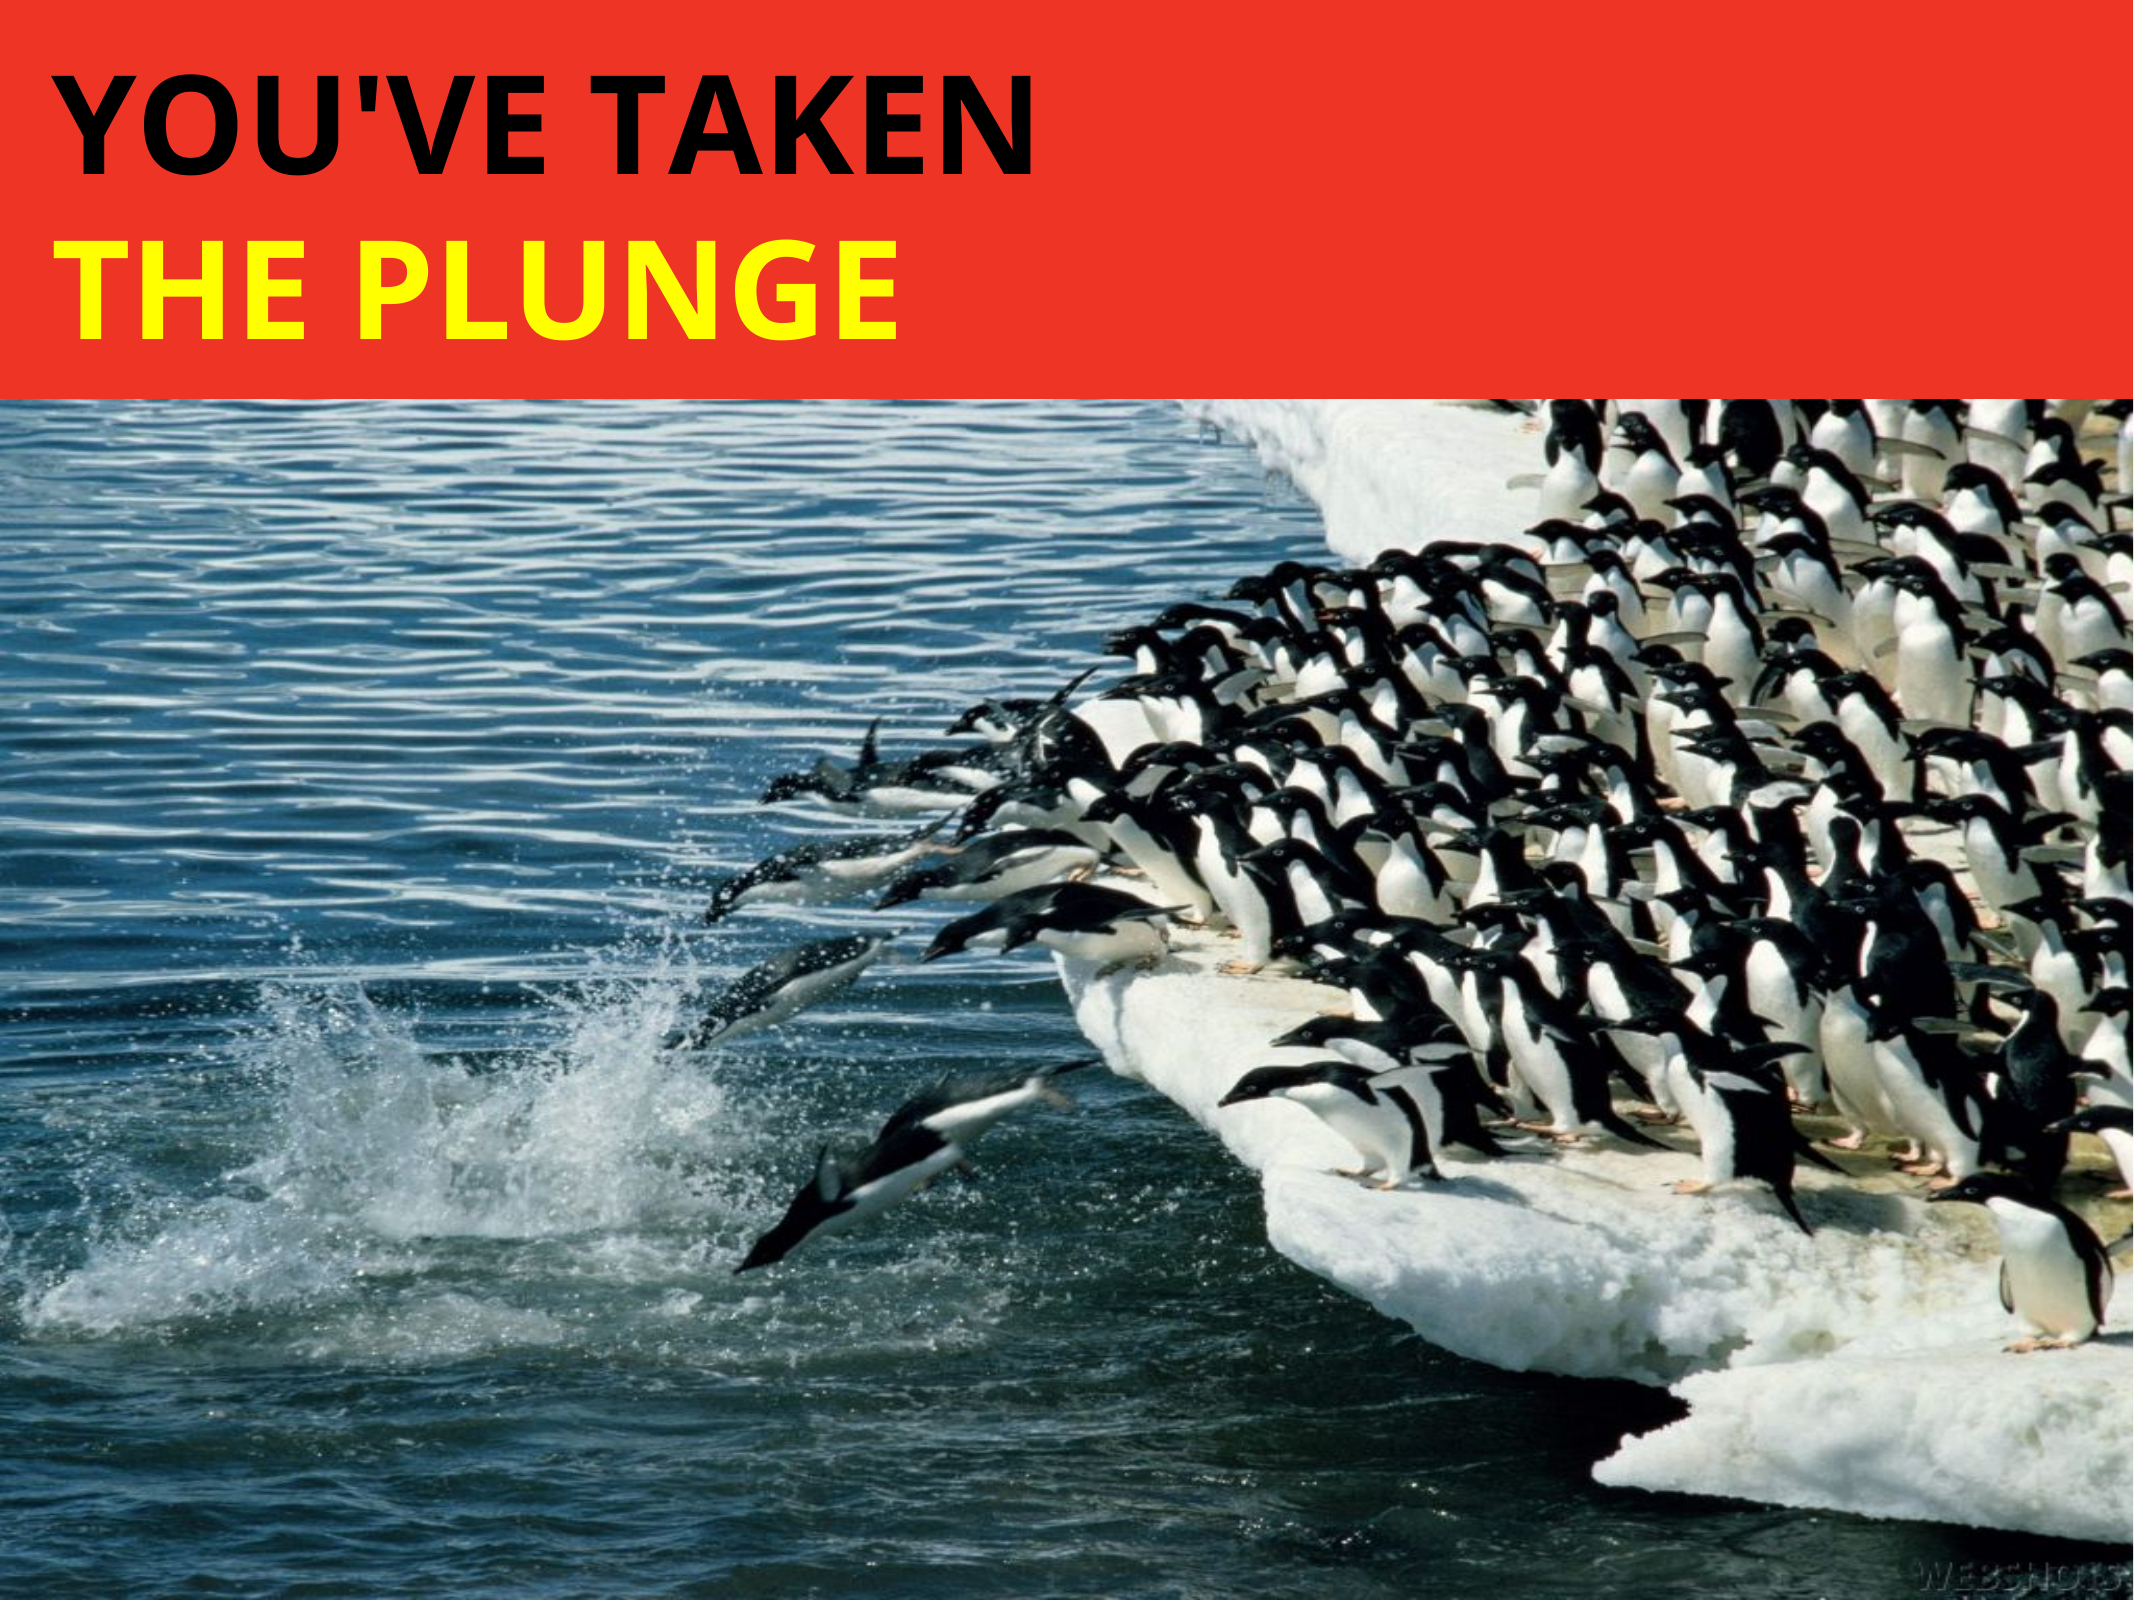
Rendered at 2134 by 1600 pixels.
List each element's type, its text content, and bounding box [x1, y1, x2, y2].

picture [0, 399, 2134, 1600]
text_box YOU'VE TAKEN THE PLUNGE [41, 37, 2134, 399]
